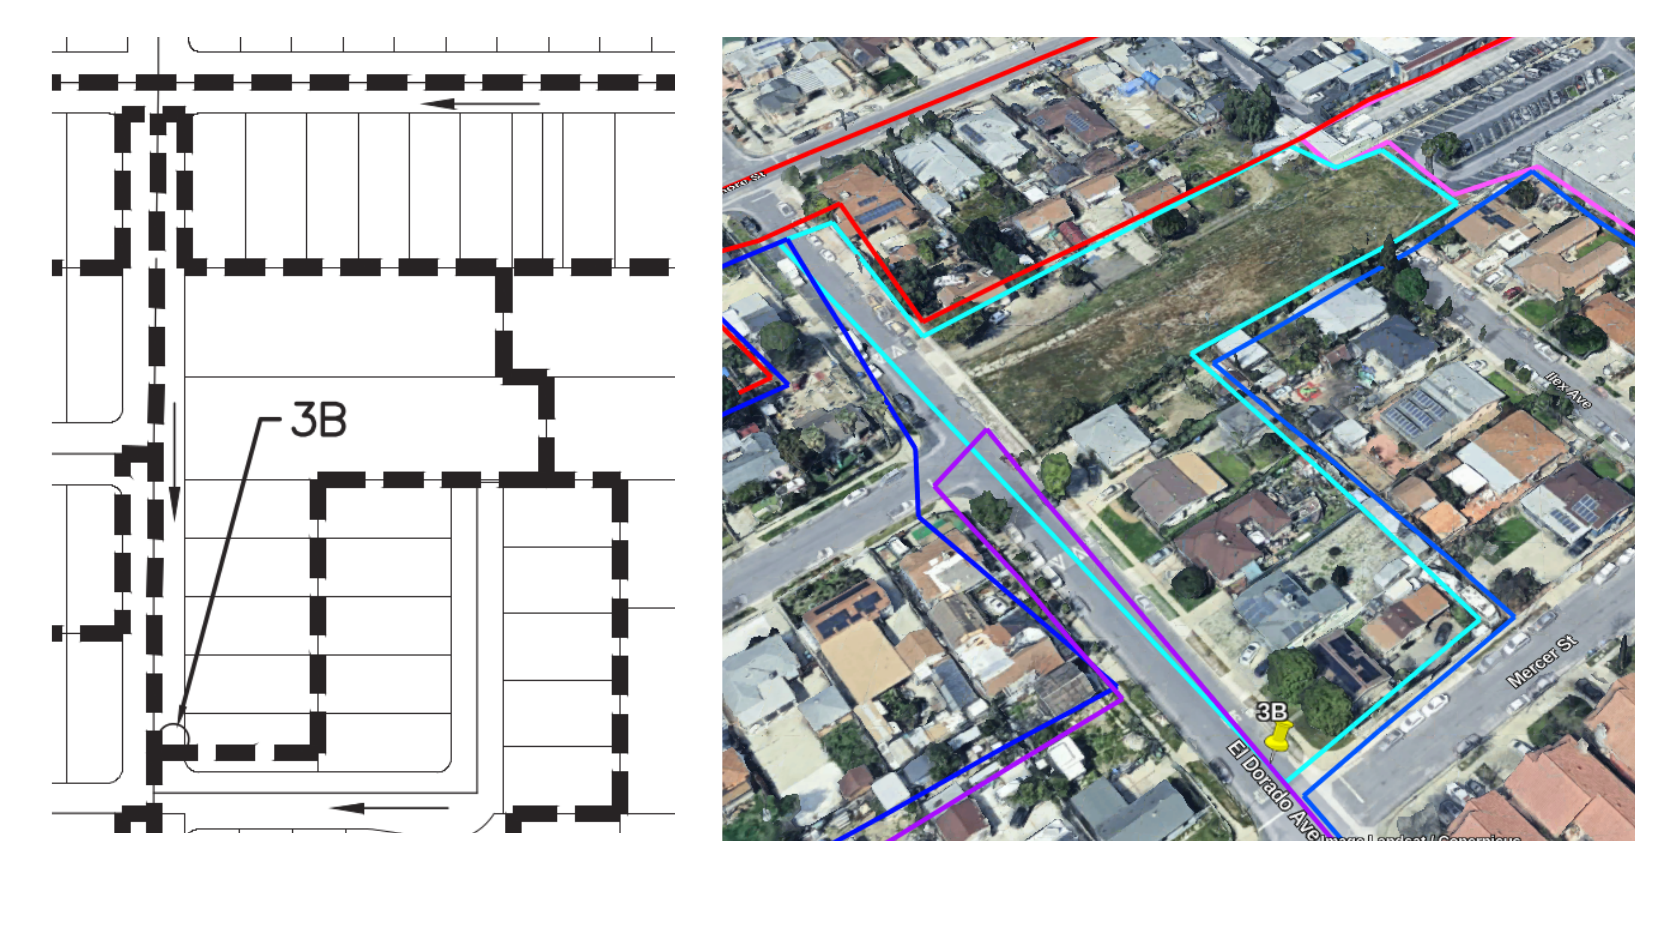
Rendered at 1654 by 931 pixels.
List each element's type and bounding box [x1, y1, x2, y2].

picture [51, 37, 676, 833]
picture [722, 37, 1636, 841]
